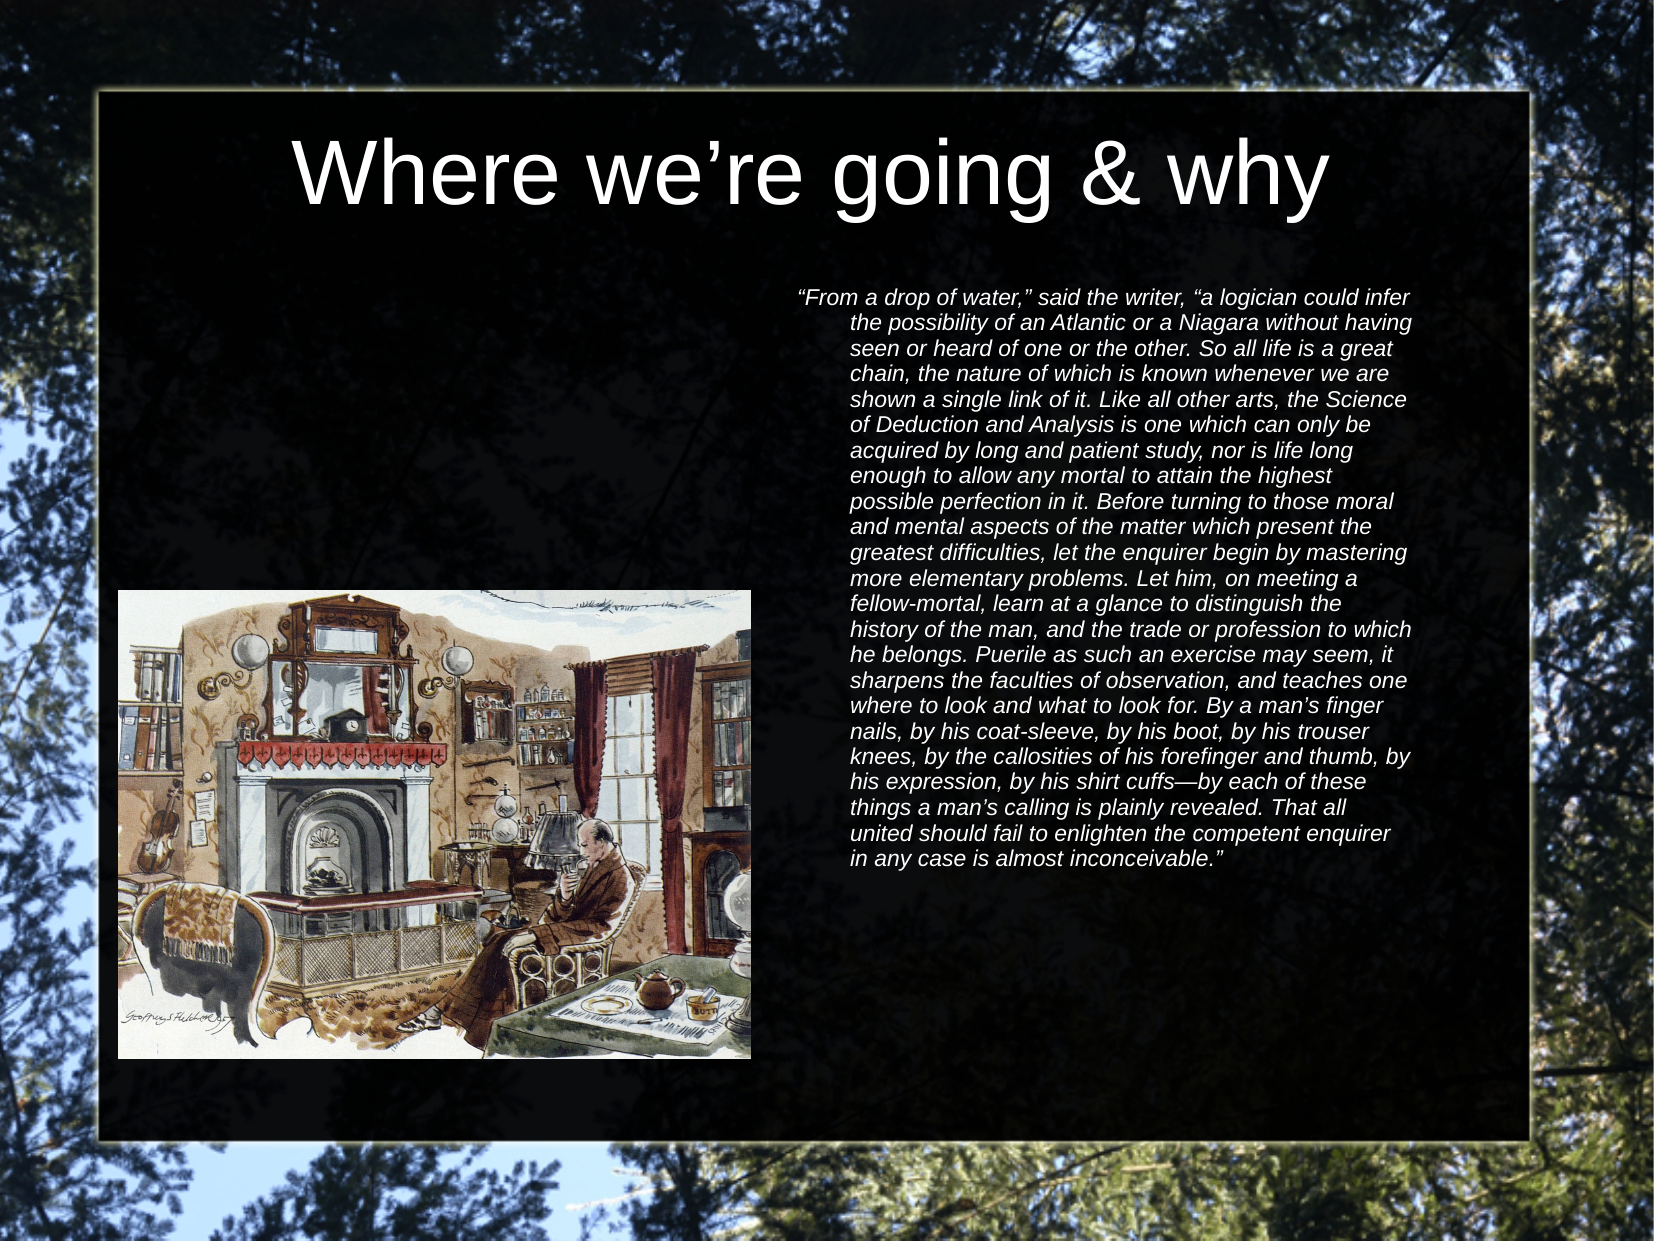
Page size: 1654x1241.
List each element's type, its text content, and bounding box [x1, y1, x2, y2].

list “From a drop of water,” said the writer, “a logician could infer the possibility of an Atlantic or a Niagara without having seen or heard of one or the other. So all life is a great chain, the nature of which is known whenever we are shown a single link of it. Like all other arts, the Science of Deduction and Analysis is one which can only be acquired by long and patient study, nor is life long enough to allow any mortal to attain the highest possible perfection in it. Before turning to those moral and mental aspects of the matter which present the greatest difficulties, let the enquirer begin by mastering more elementary problems. Let him, on meeting a fellow-mortal, learn at a glance to distinguish the history of the man, and the trade or profession to which he belongs. Puerile as such an exercise may seem, it sharpens the faculties of observation, and teaches one where to look and what to look for. By a man’s finger nails, by his coat-sleeve, by his boot, by his trouser knees, by the callosities of his forefinger and thumb, by his expression, by his shirt cuffs—by each of these things a man’s calling is plainly revealed. That all united should fail to enlighten the competent enquirer in any case is almost inconceivable.” [708, 284, 1415, 1004]
picture [0, 0, 1654, 1241]
title Where we’re going & why [88, 88, 1536, 257]
